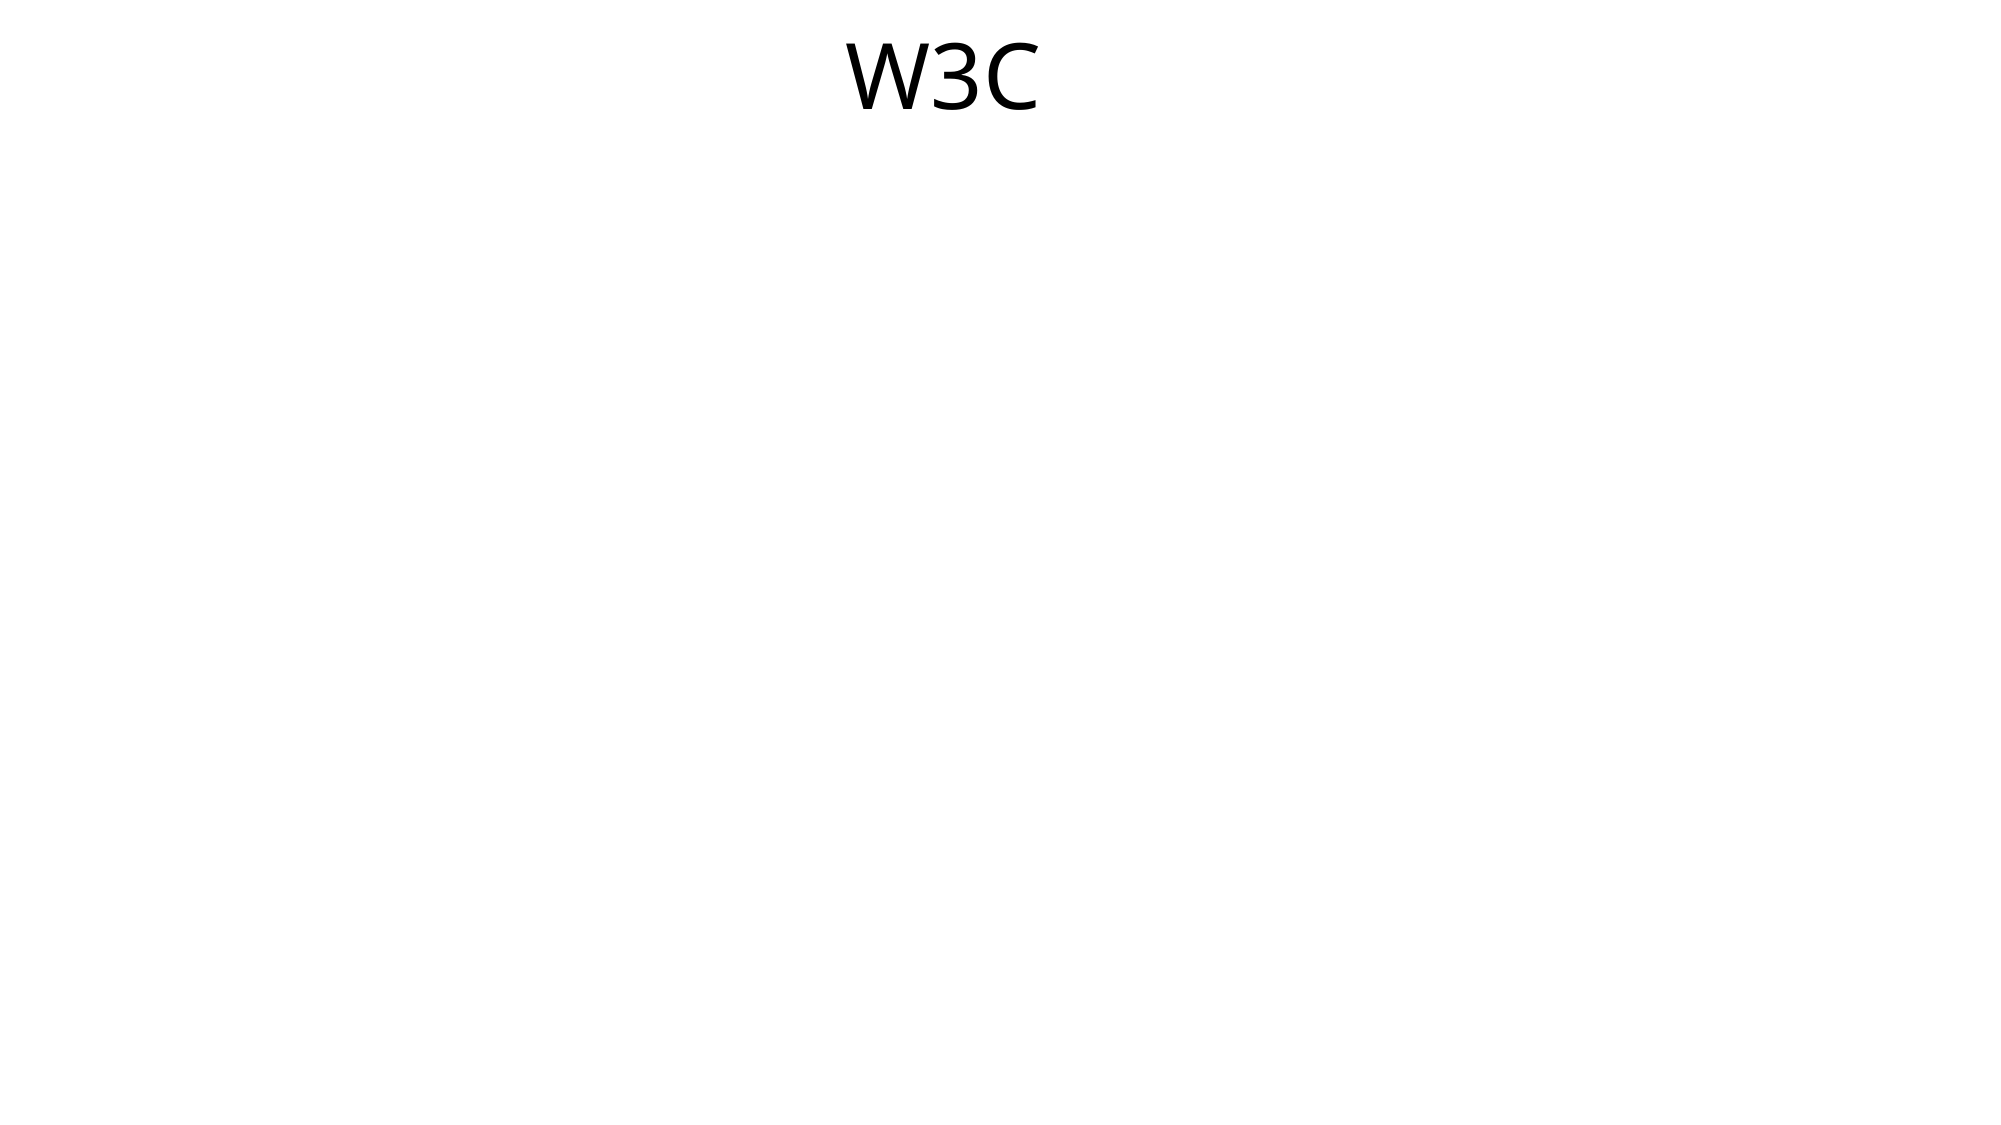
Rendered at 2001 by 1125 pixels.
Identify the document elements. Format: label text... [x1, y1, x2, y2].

title W3C [830, 0, 1305, 189]
